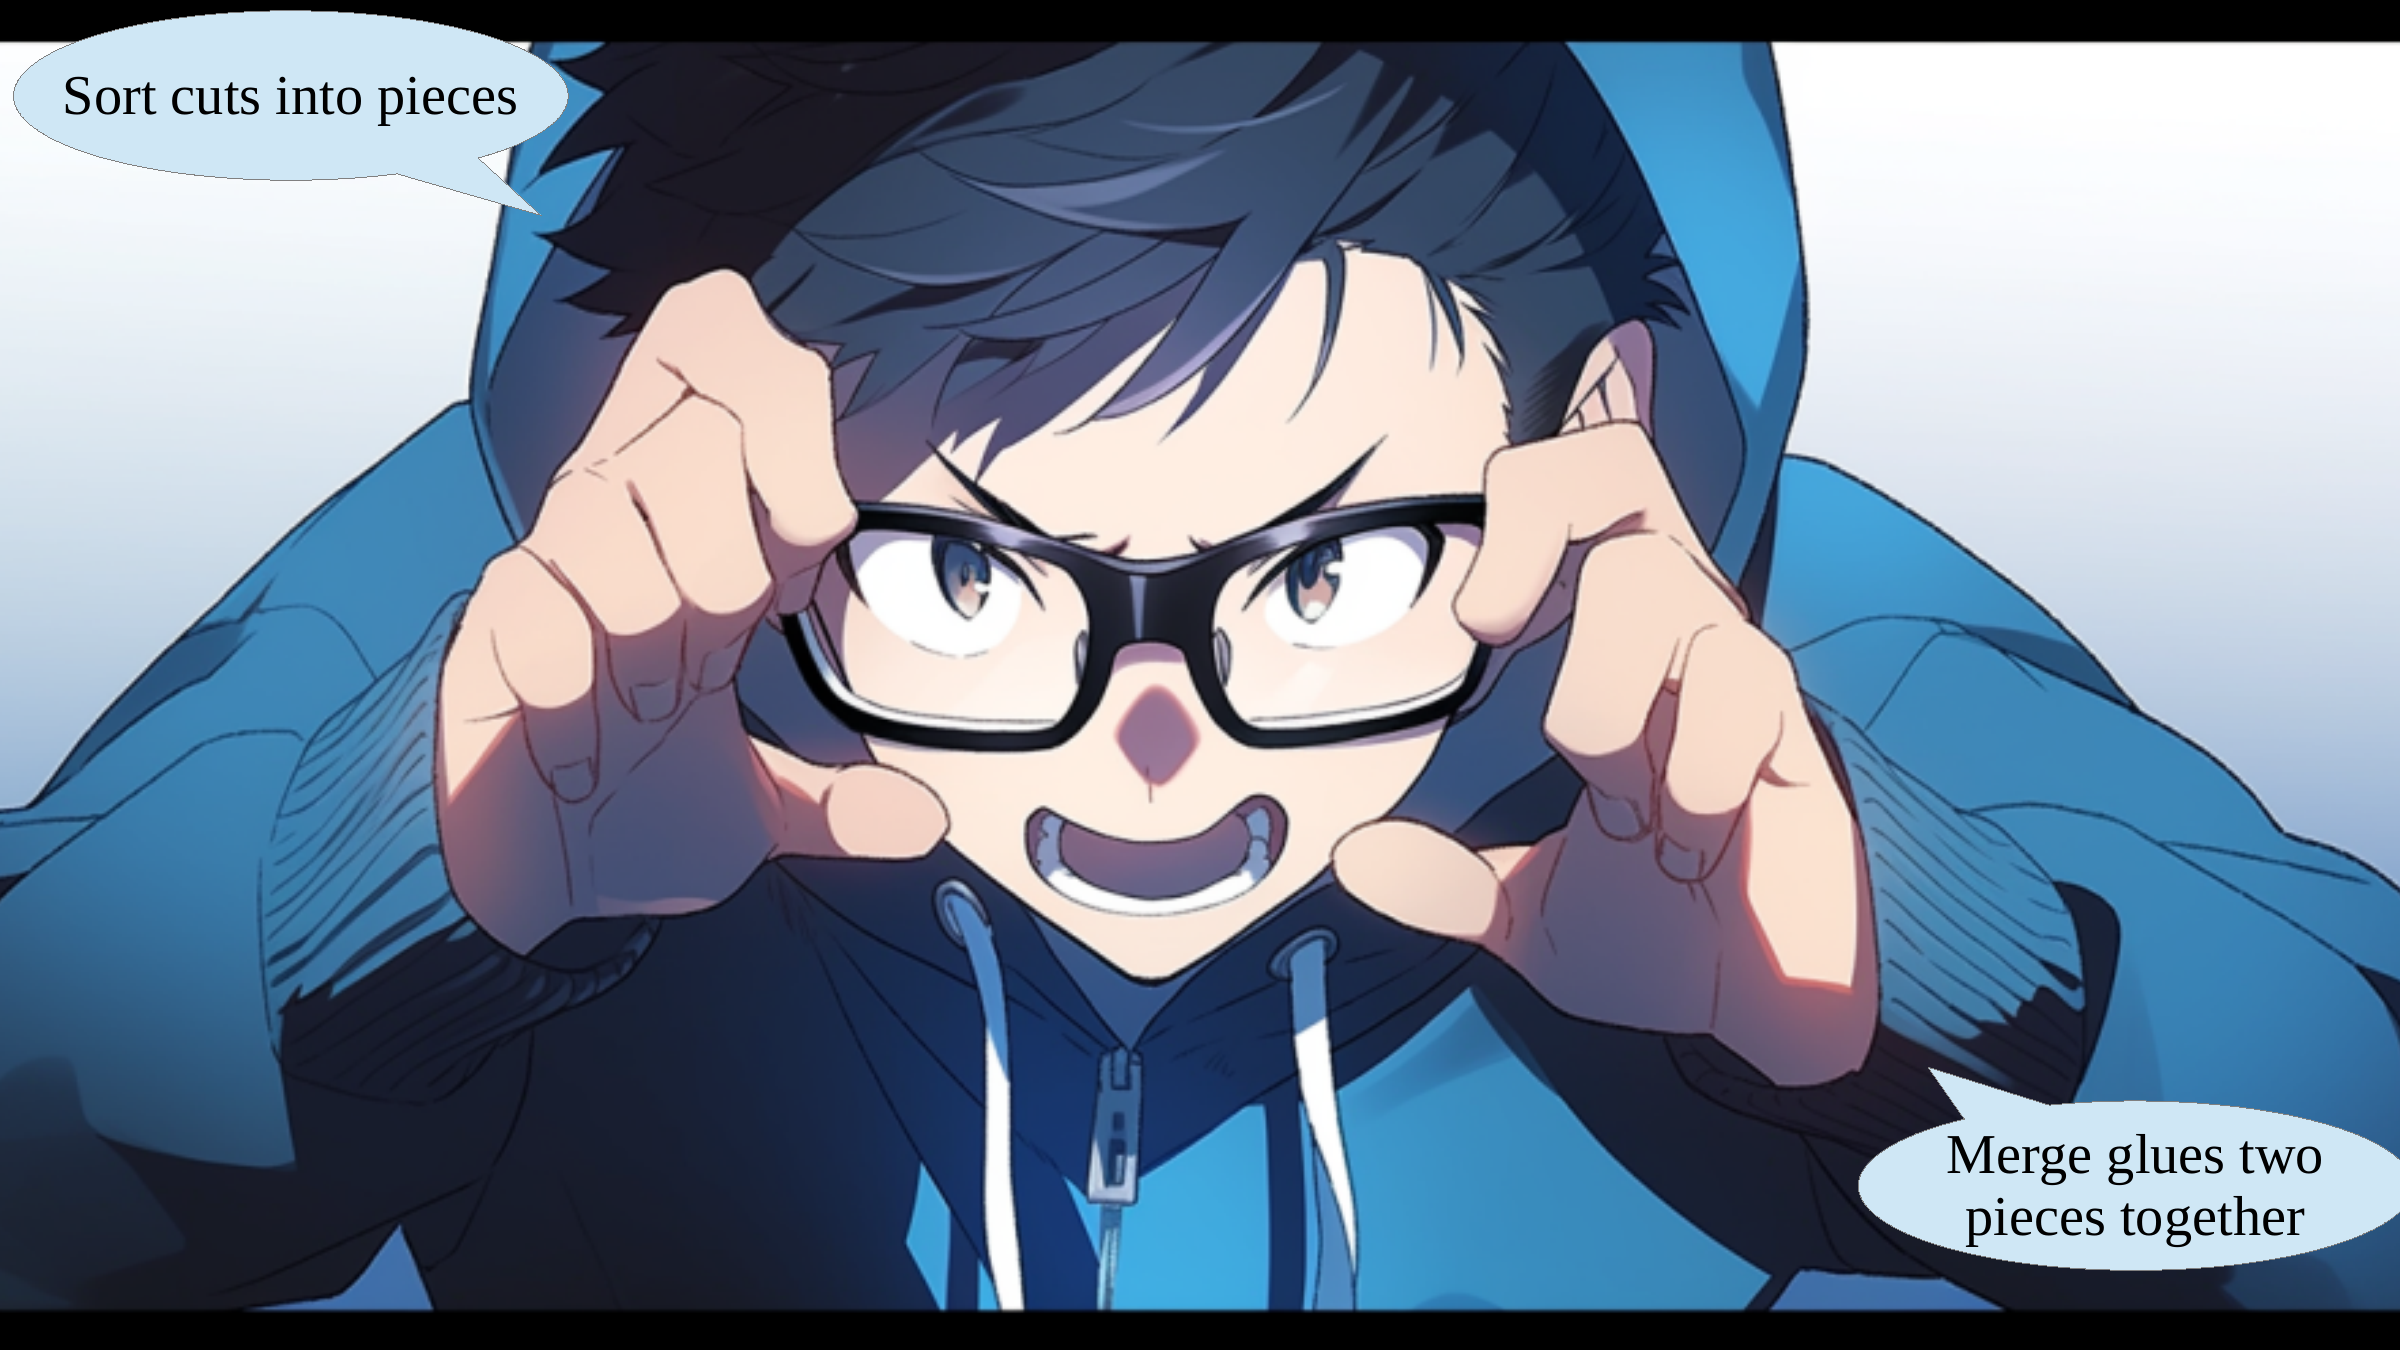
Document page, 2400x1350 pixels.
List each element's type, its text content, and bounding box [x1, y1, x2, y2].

picture [0, 0, 2400, 1350]
text_box Merge glues two pieces together [1858, 1067, 2400, 1271]
text_box Sort cuts into pieces [13, 10, 569, 216]
